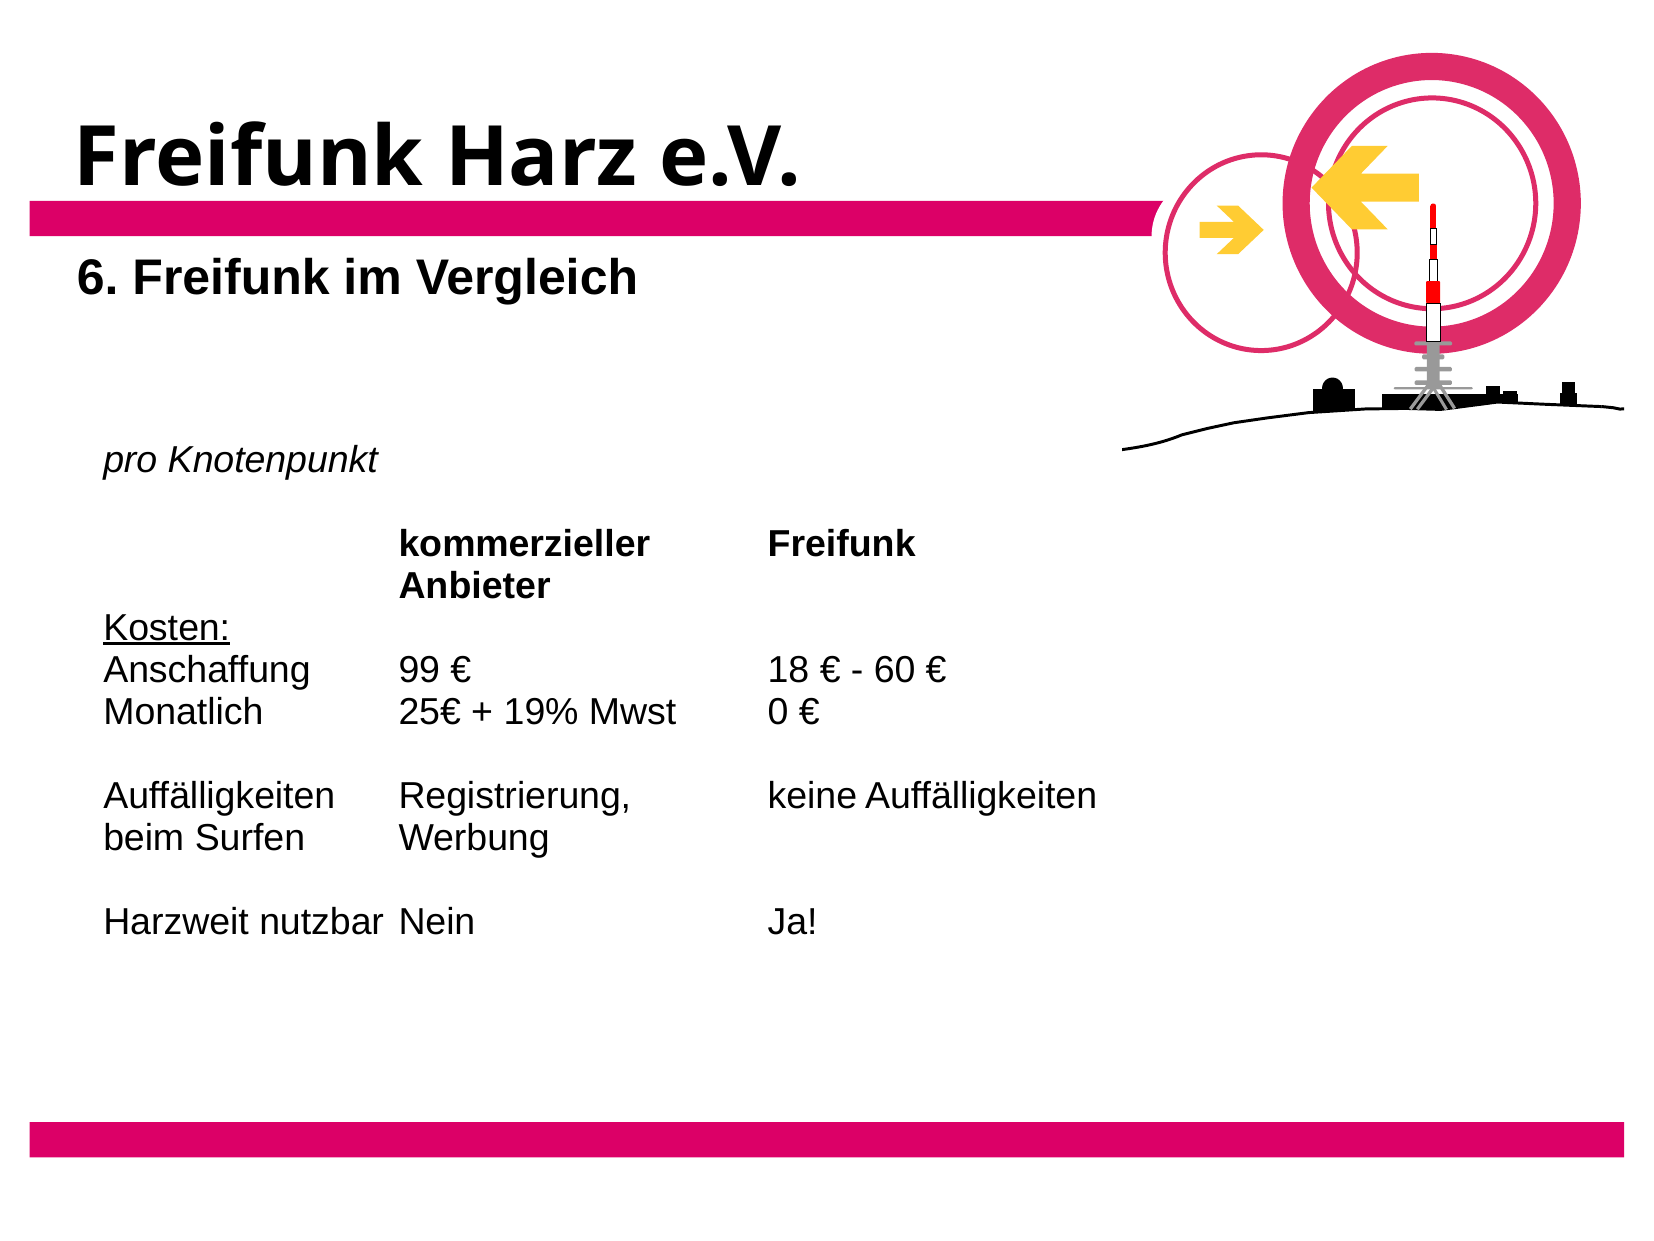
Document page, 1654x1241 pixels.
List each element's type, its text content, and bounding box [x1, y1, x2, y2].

subtitle 6. Freifunk im Vergleich [76, 218, 697, 337]
text_box pro Knotenpunkt kommerzieller Freifunk Anbieter Kosten: Anschaffung 99 € 18 € - 60 € Monatlich 25€ + 19% Mwst 0 € Auffälligkeiten Registrierung, keine Auffälligkeiten beim Surfen Werbung Harzweit nutzbar Nein Ja! [88, 431, 1182, 1037]
